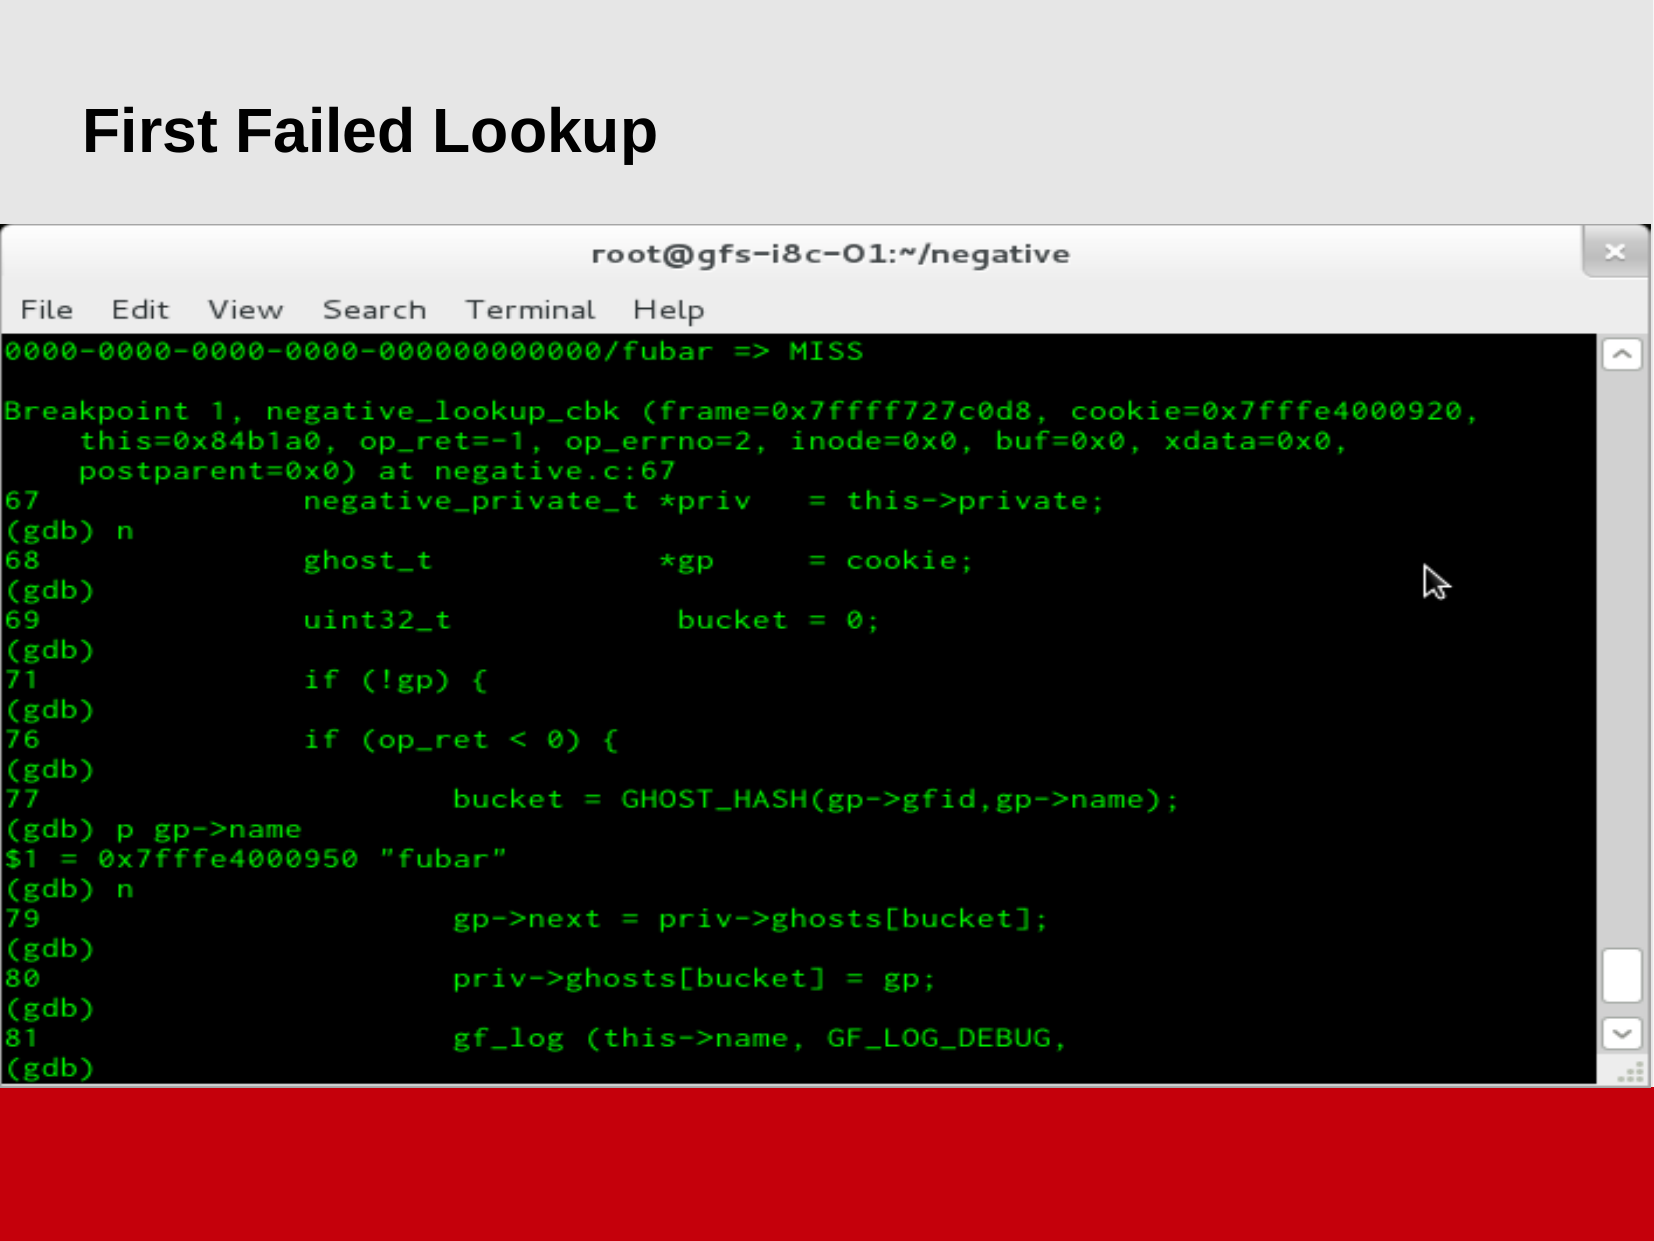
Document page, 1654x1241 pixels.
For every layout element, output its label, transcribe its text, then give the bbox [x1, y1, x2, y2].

picture [0, 224, 1651, 1088]
title First Failed Lookup [82, 37, 1571, 224]
